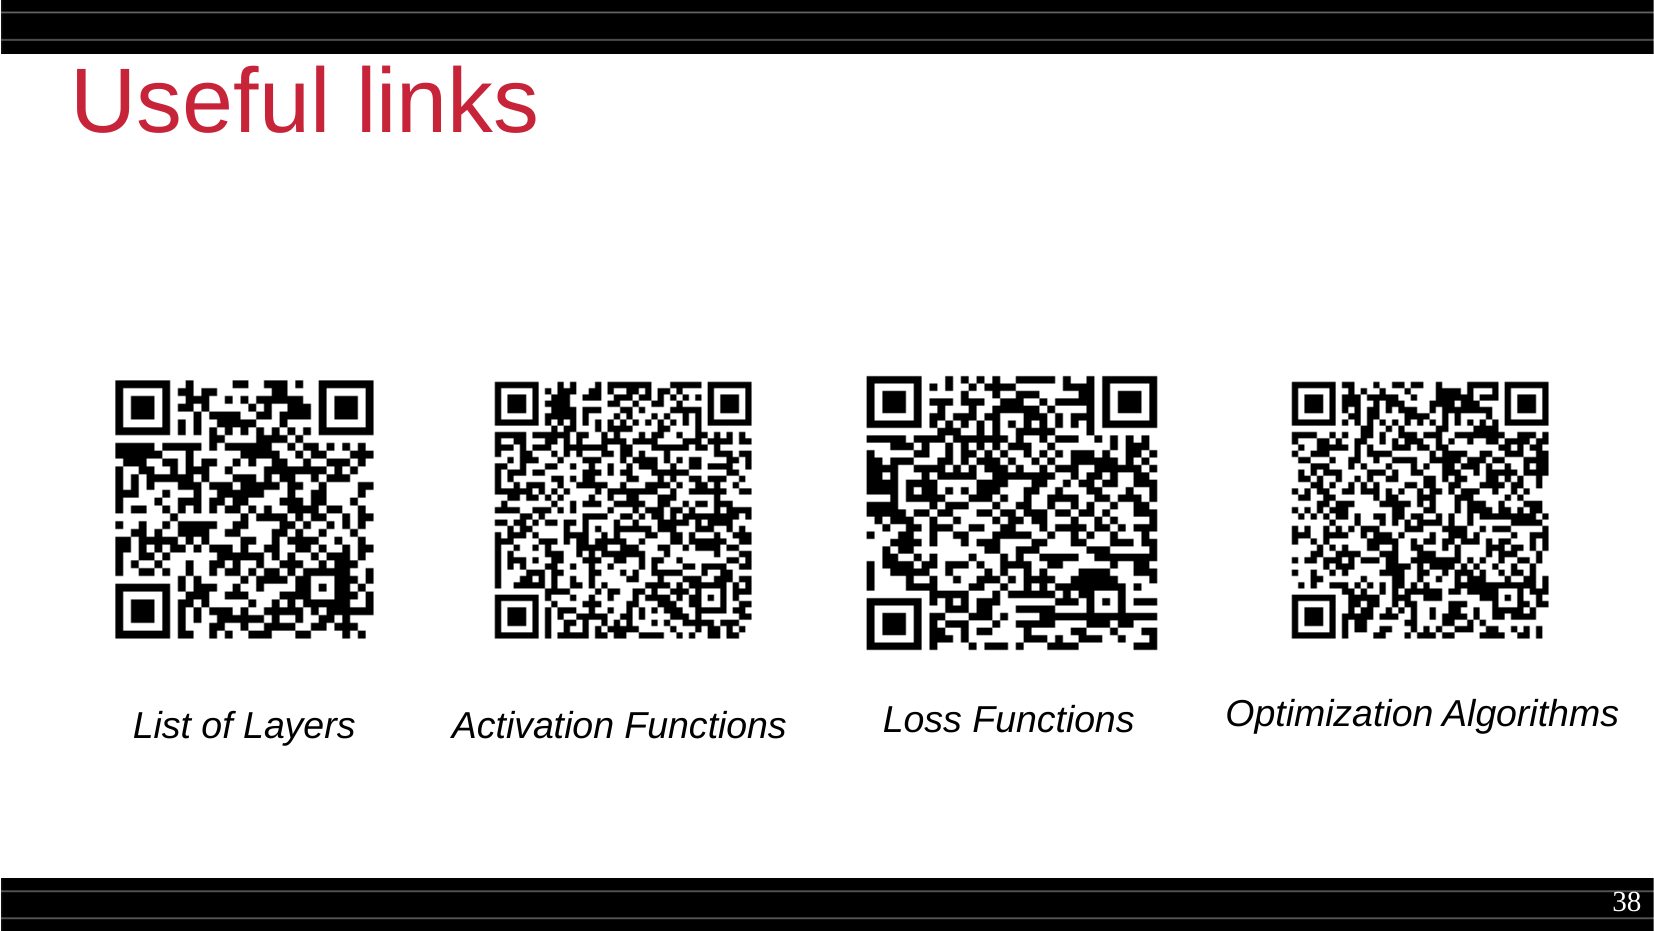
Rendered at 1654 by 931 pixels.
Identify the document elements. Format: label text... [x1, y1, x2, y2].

picture [1, 0, 1654, 54]
text_box Loss Functions [868, 690, 1150, 748]
text_box Optimization Algorithms [1210, 685, 1635, 742]
picture [856, 366, 1170, 662]
picture [467, 354, 780, 667]
title Useful links [70, 23, 1560, 179]
text_box List of Layers [118, 696, 371, 754]
text_box Activation Functions [437, 696, 802, 754]
picture [89, 354, 402, 667]
picture [1, 878, 1654, 931]
picture [1264, 354, 1577, 667]
